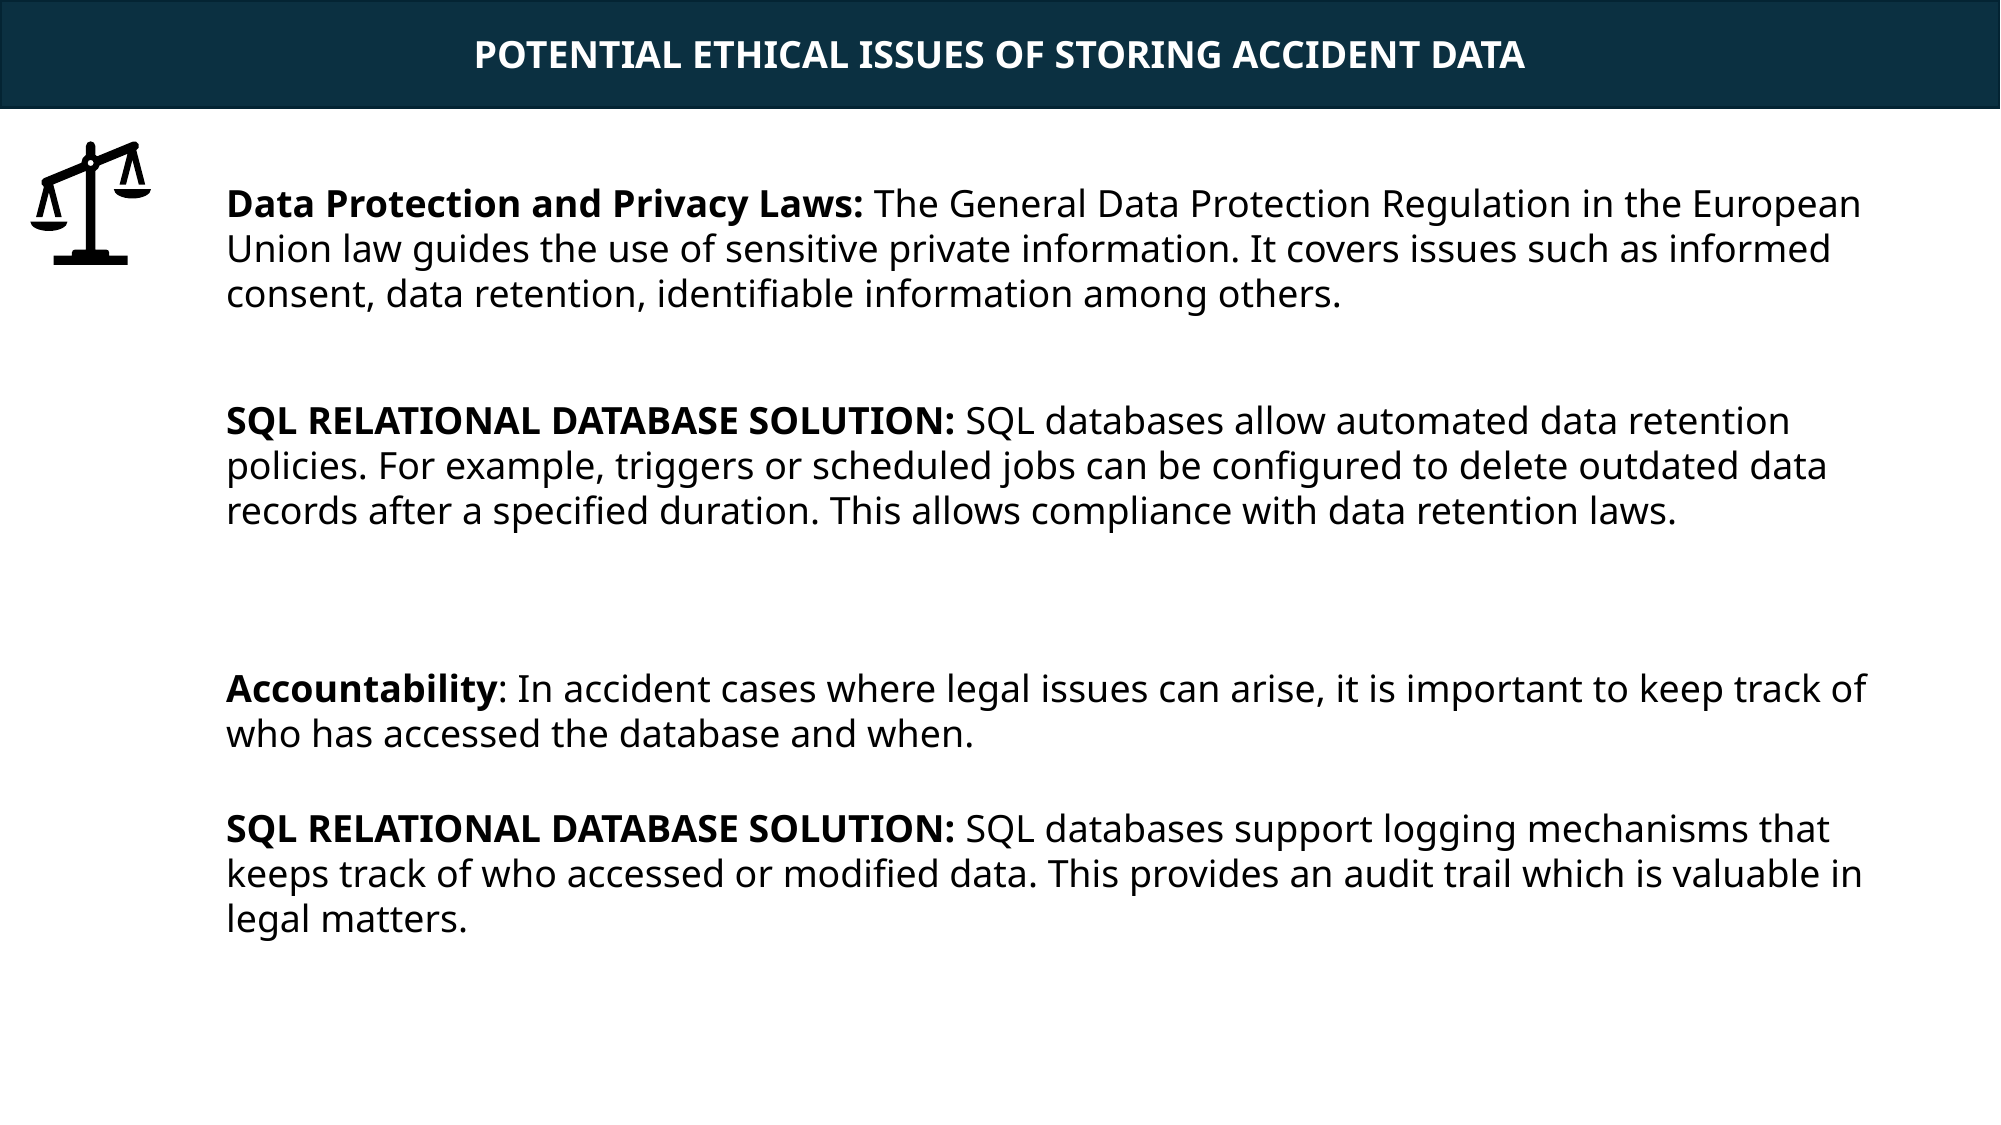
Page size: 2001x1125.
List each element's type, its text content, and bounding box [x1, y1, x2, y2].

text_box Data Protection and Privacy Laws: The General Data Protection Regulation in the European Union law guides the use of sensitive private information. It covers issues such as informed consent, data retention, identifiable information among others. [210, 172, 1916, 325]
text_box SQL RELATIONAL DATABASE SOLUTION: SQL databases allow automated data retention policies. For example, triggers or scheduled jobs can be configured to delete outdated data records after a specified duration. This allows compliance with data retention laws. [210, 389, 1889, 541]
text_box POTENTIAL ETHICAL ISSUES OF STORING ACCIDENT DATA [0, 0, 2000, 108]
text_box Accountability: In accident cases where legal issues can arise, it is important to keep track of who has accessed the database and when. [210, 657, 1889, 764]
picture [15, 128, 166, 279]
text_box SQL RELATIONAL DATABASE SOLUTION: SQL databases support logging mechanisms that keeps track of who accessed or modified data. This provides an audit trail which is valuable in legal matters. [210, 797, 1889, 949]
